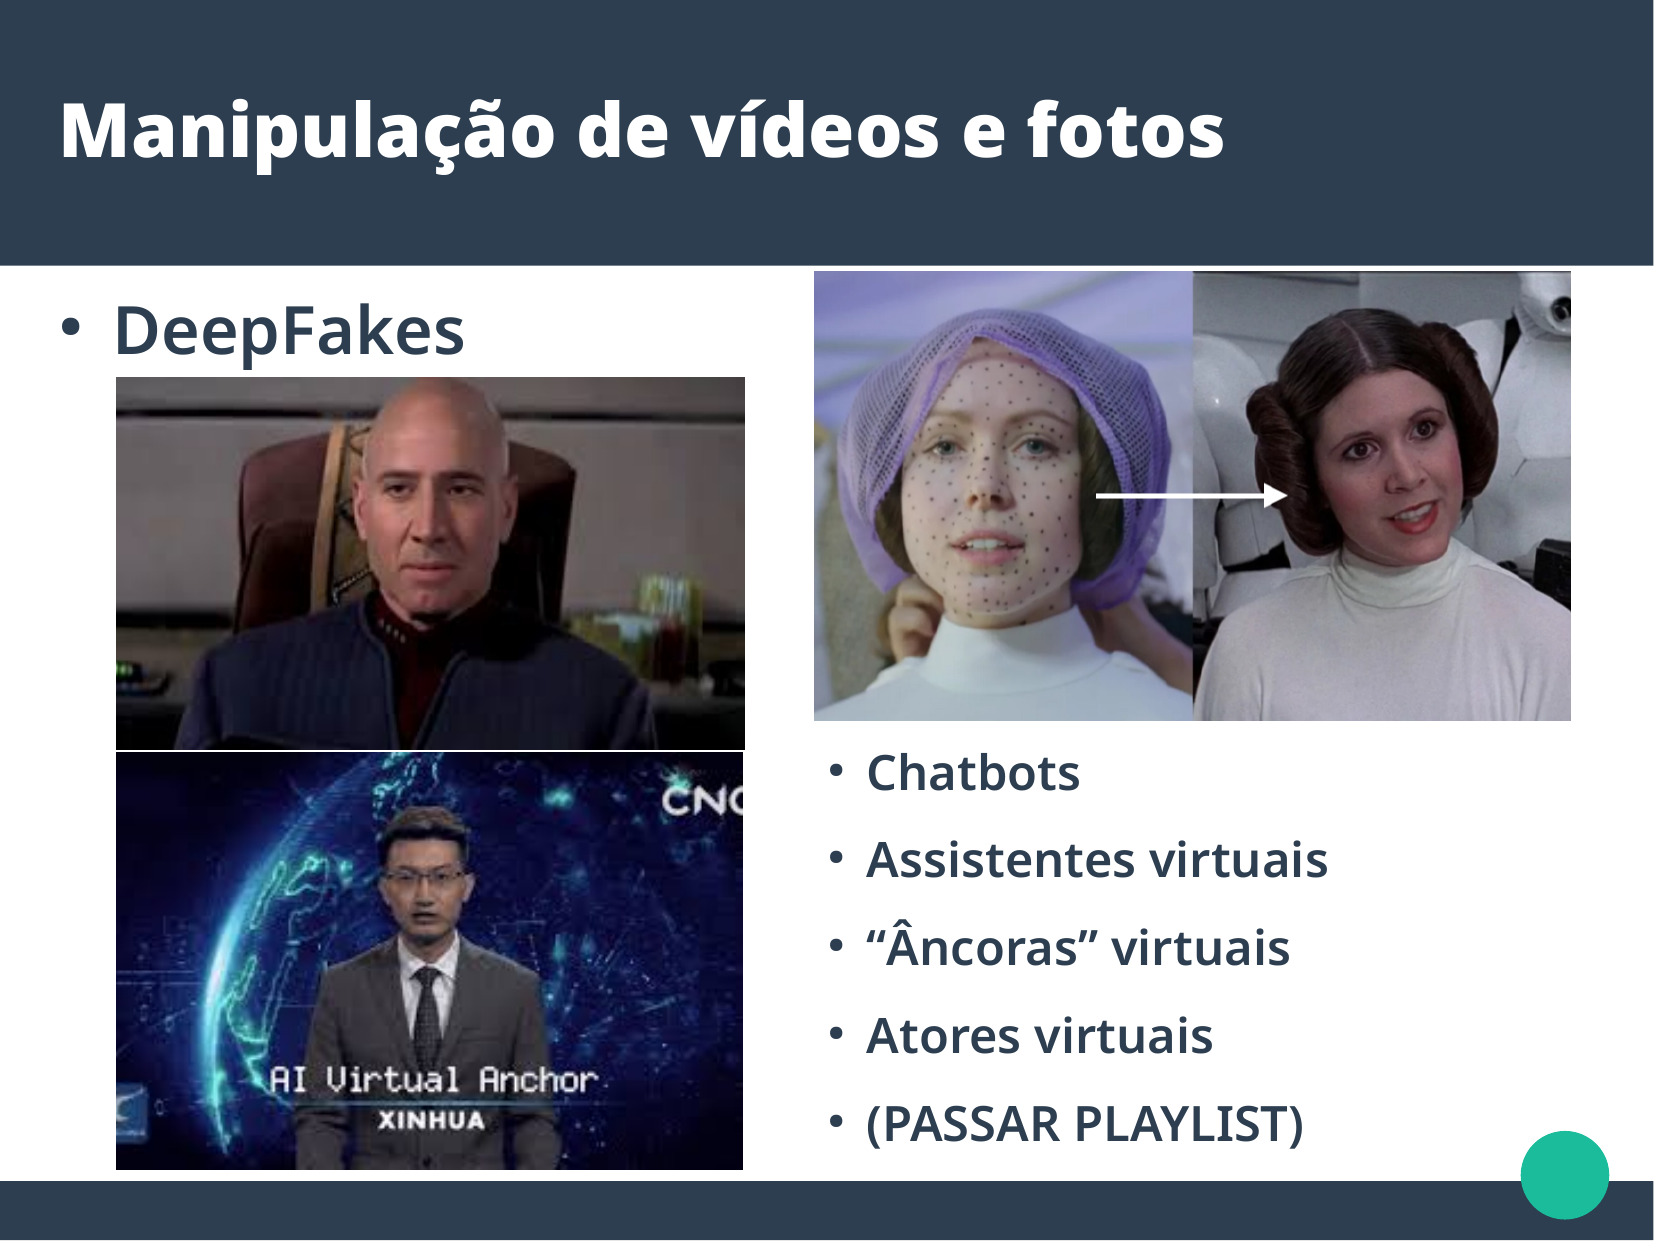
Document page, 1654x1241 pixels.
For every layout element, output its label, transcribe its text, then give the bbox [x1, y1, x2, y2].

title Manipulação de vídeos e fotos [59, 49, 1595, 207]
picture [116, 449, 745, 750]
picture [116, 752, 743, 1170]
picture [814, 271, 1571, 721]
list Chatbots Assistentes virtuais “Âncoras” virtuais Atores virtuais (PASSAR PLAYLIST) [814, 738, 1548, 1158]
list DeepFakes [41, 283, 814, 449]
